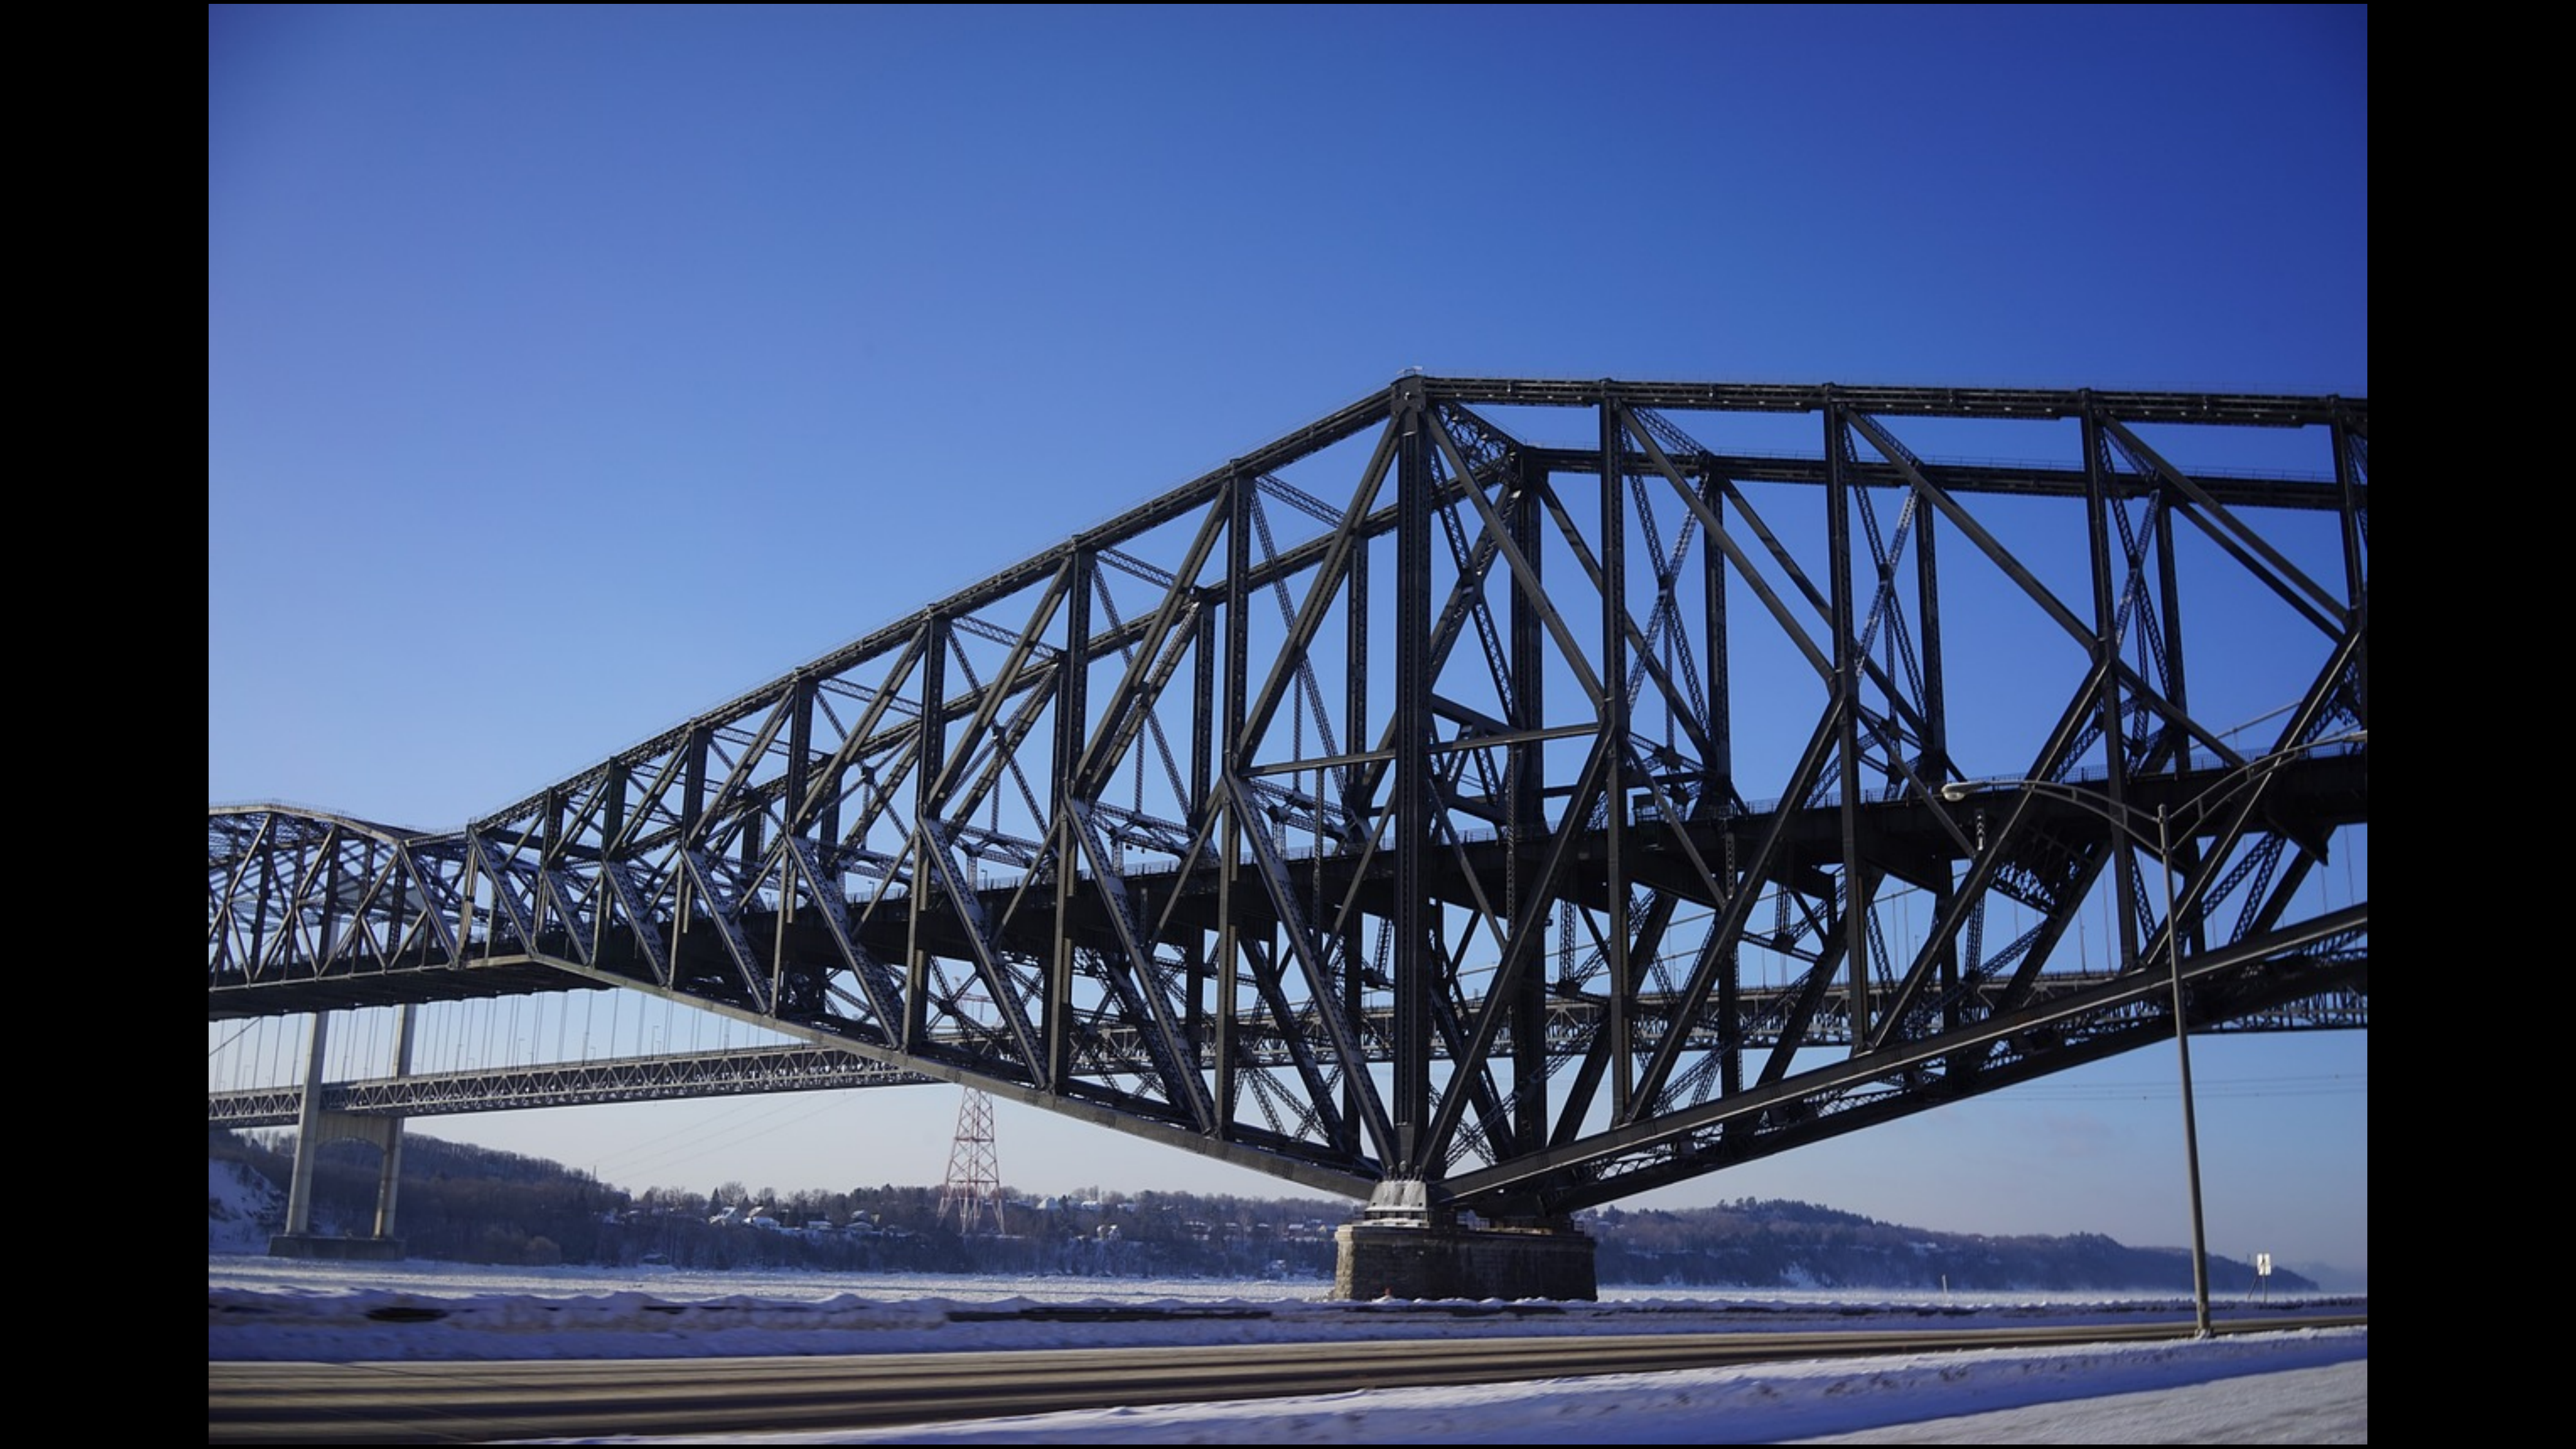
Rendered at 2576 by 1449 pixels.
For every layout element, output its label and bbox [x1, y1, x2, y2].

picture [209, 4, 2367, 1444]
